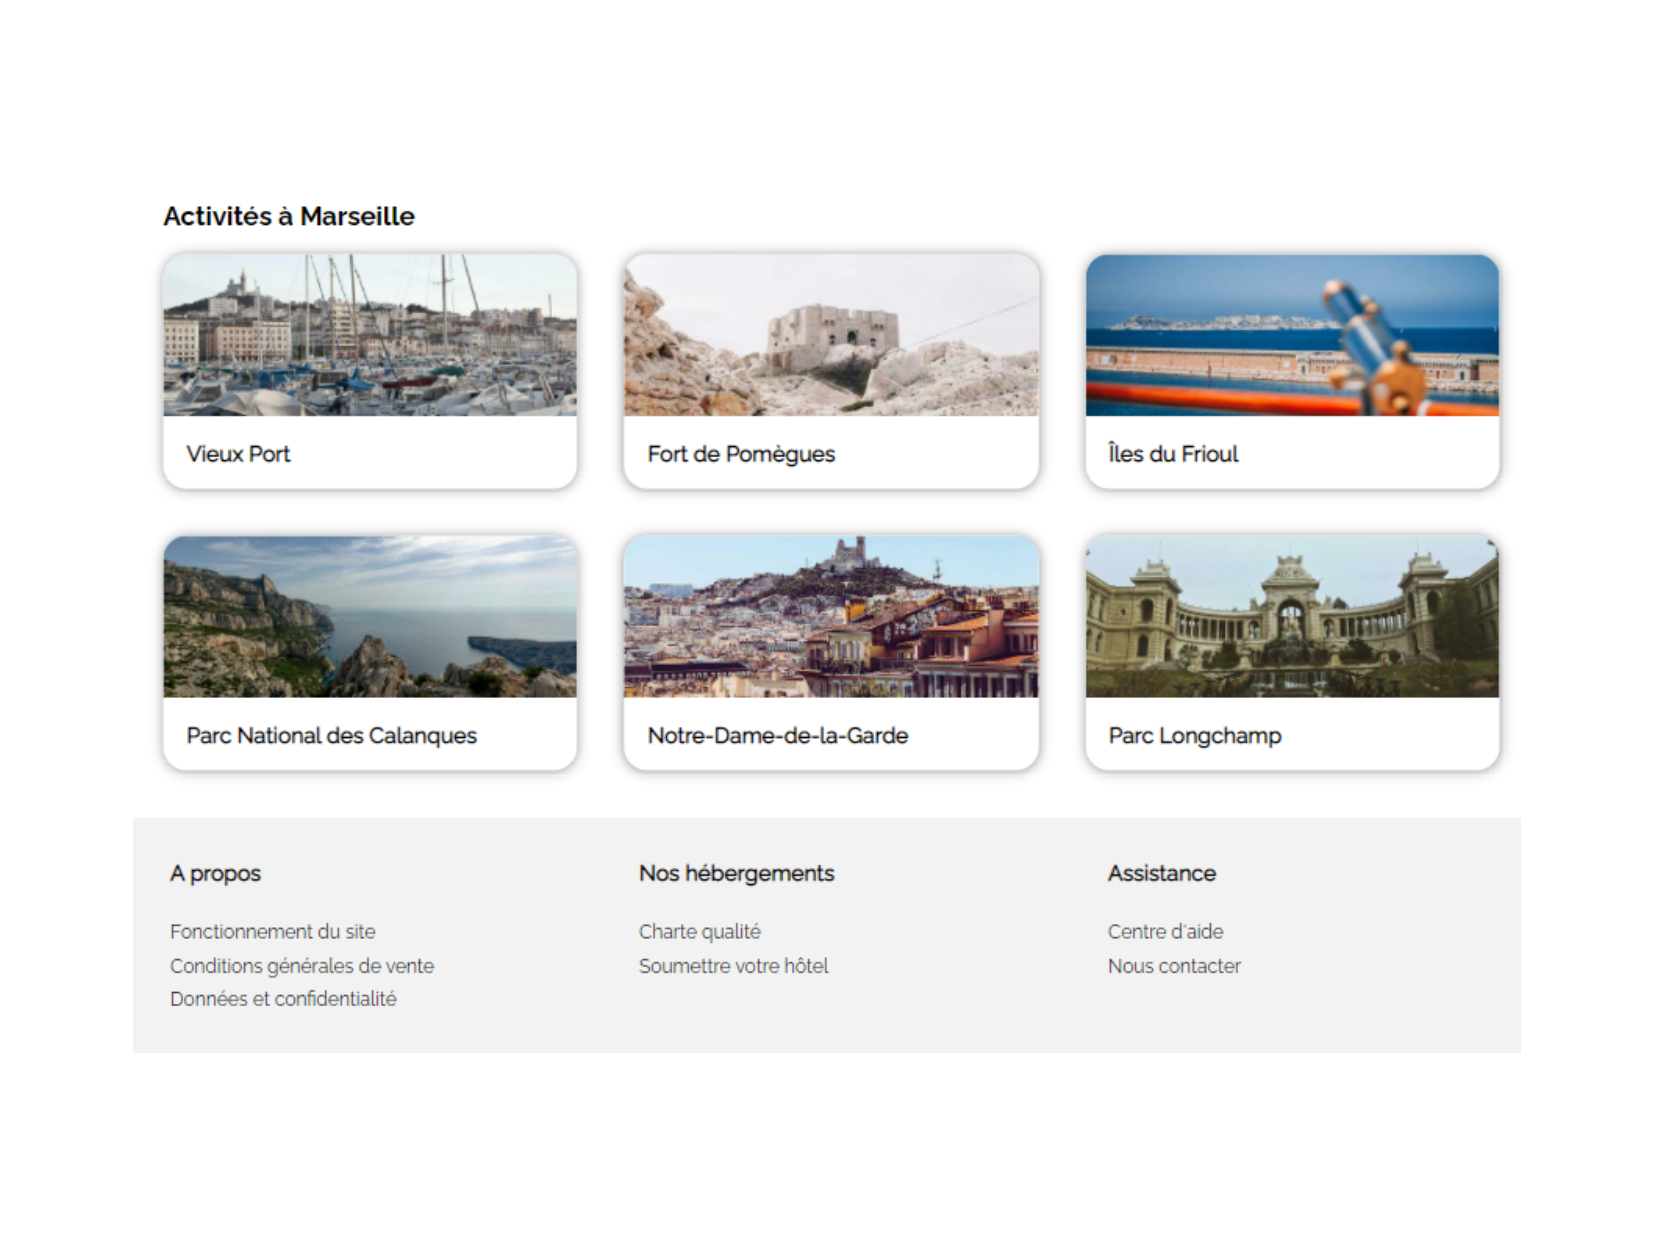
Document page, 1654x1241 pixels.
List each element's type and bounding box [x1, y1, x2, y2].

picture [133, 188, 1521, 1053]
